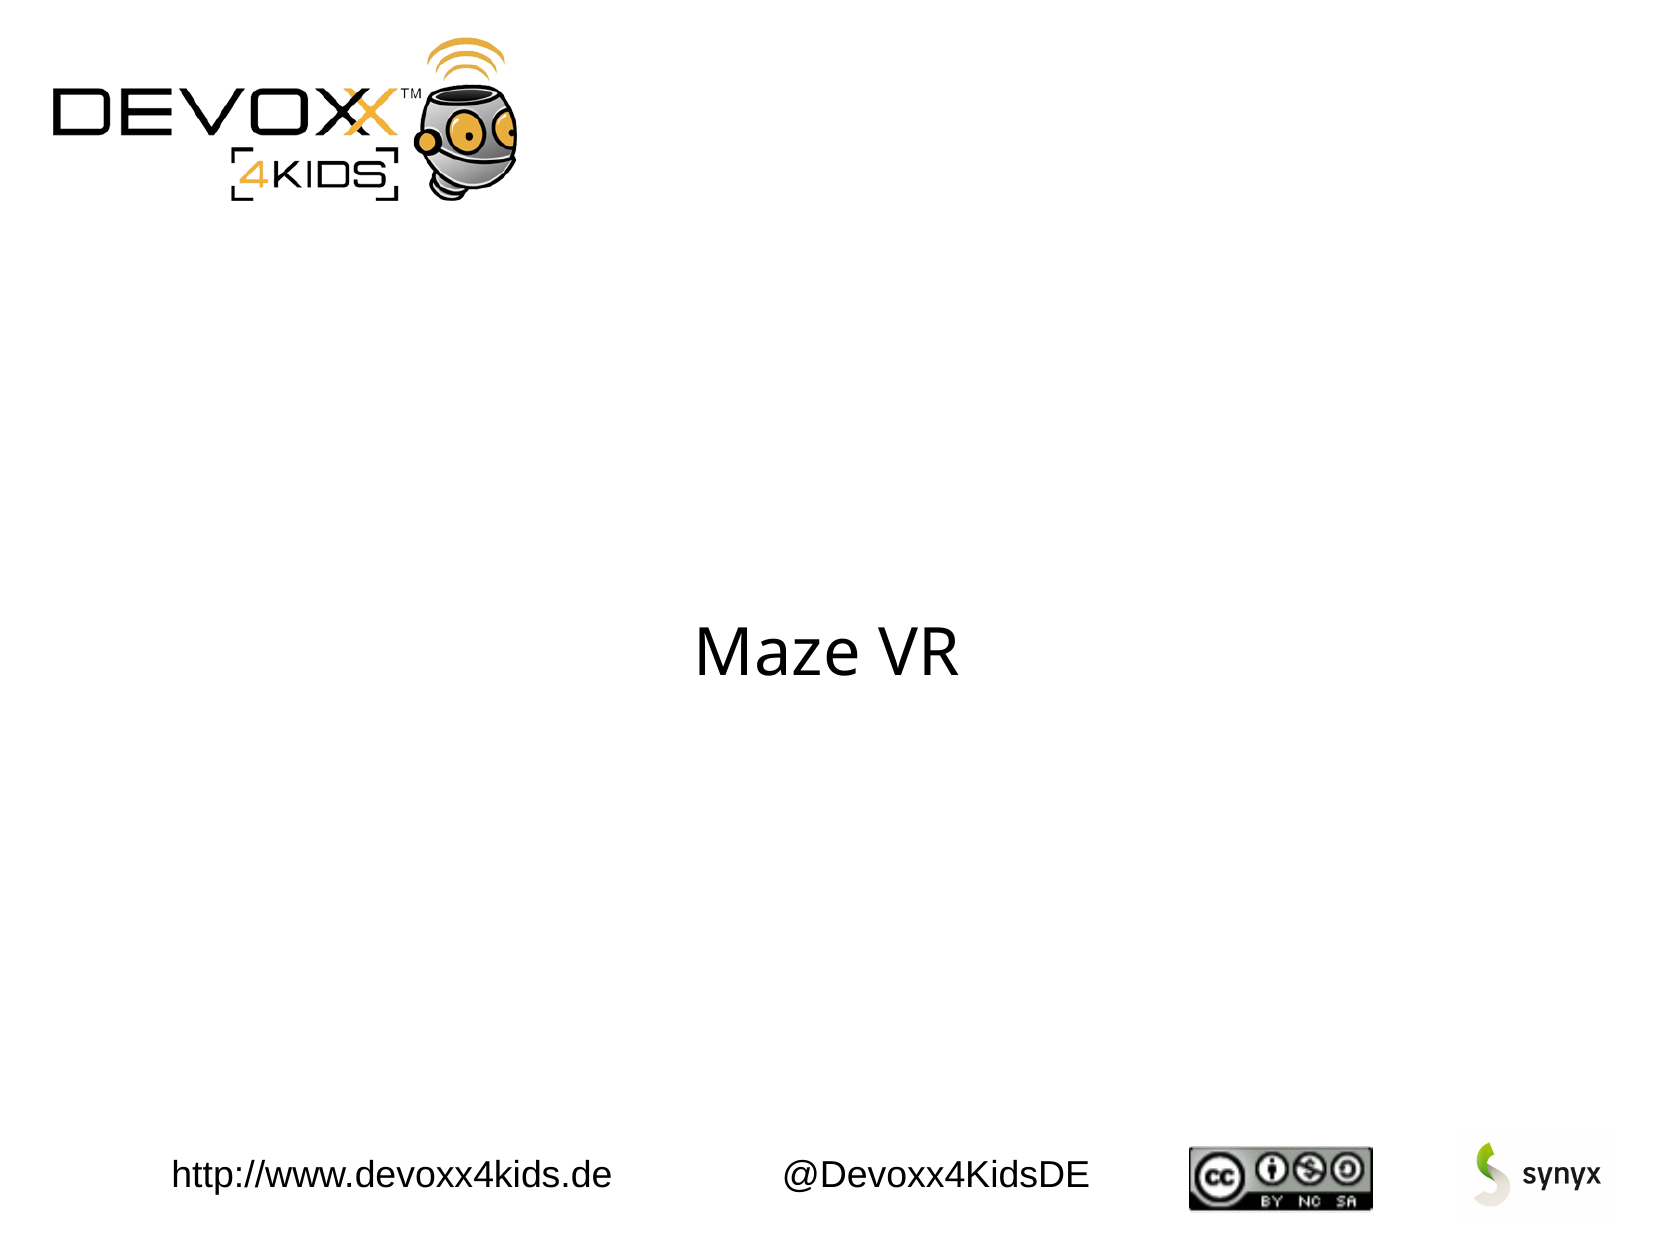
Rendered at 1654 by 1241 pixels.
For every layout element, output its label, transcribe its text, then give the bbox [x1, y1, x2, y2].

subtitle Maze VR [82, 290, 1571, 1010]
picture [1189, 1146, 1373, 1213]
picture [1455, 1128, 1616, 1223]
picture [53, 37, 517, 201]
